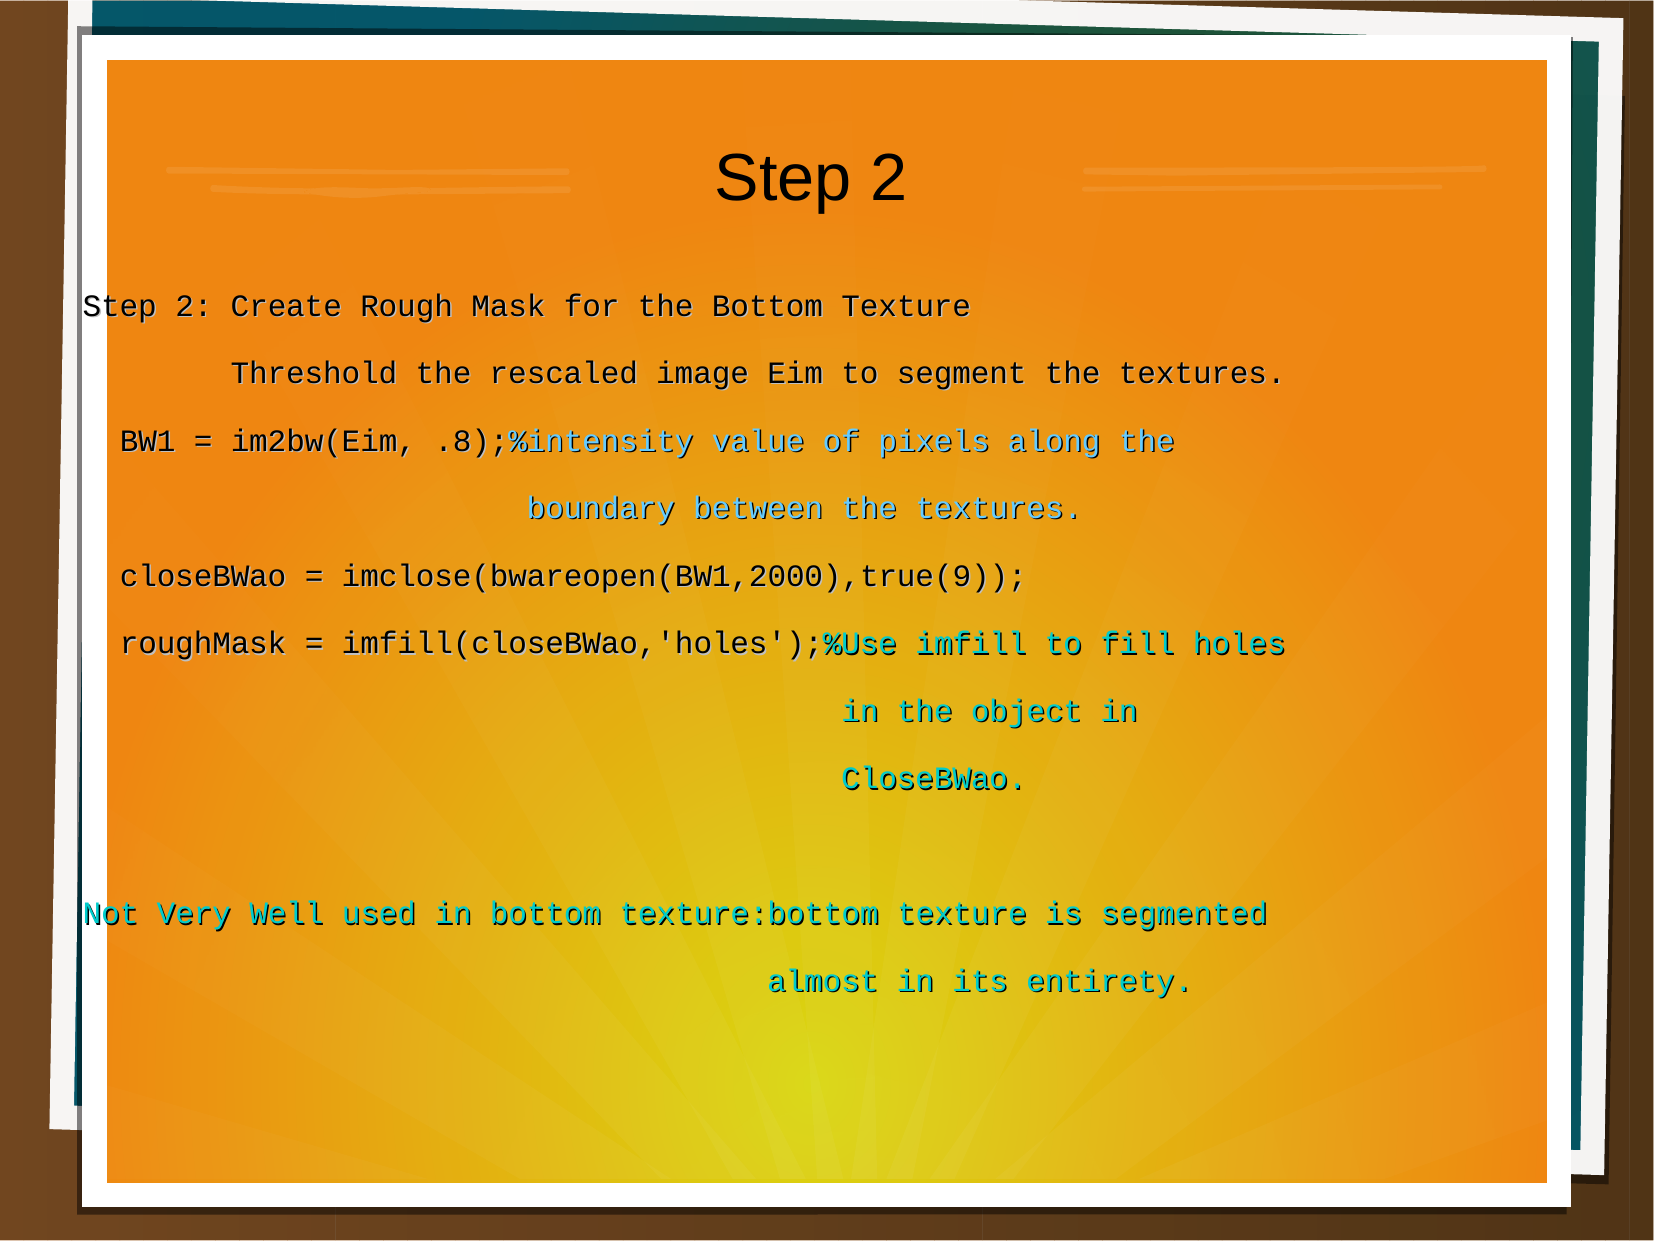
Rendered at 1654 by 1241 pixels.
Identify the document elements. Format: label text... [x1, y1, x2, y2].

title Step 2 [566, 78, 1087, 276]
list Step 2: Create Rough Mask for the Bottom Texture Threshold the rescaled image Eim to segment the textures. BW1 = im2bw(Eim, .8);%intensity value of pixels along the boundary between the textures. closeBWao = imclose(bwareopen(BW1,2000),true(9)); roughMask = imfill(closeBWao,'holes');%Use imfill to fill holes in the object in CloseBWao. Not Very Well used in bottom texture:bottom texture is segmented almost in its entirety. [82, 290, 1571, 1010]
